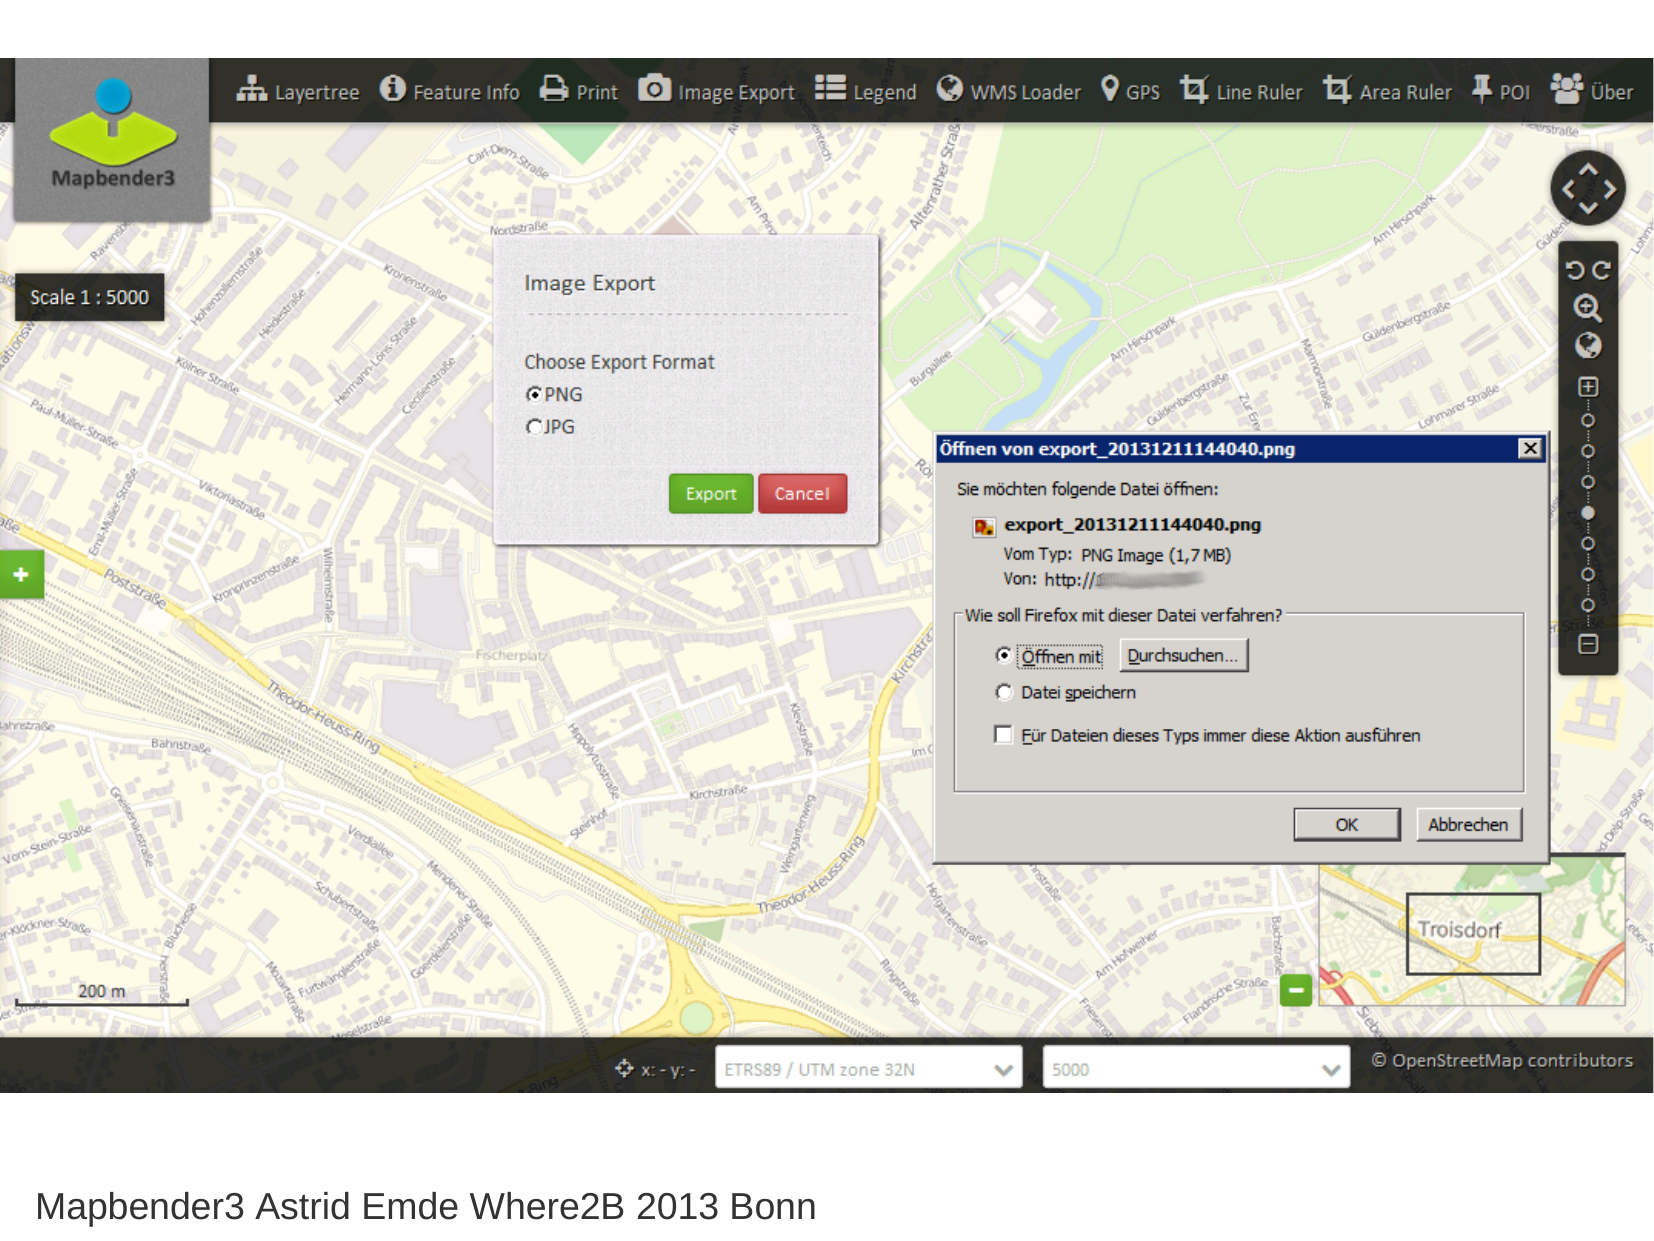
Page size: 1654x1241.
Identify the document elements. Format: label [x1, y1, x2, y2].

picture [0, 58, 1654, 1093]
